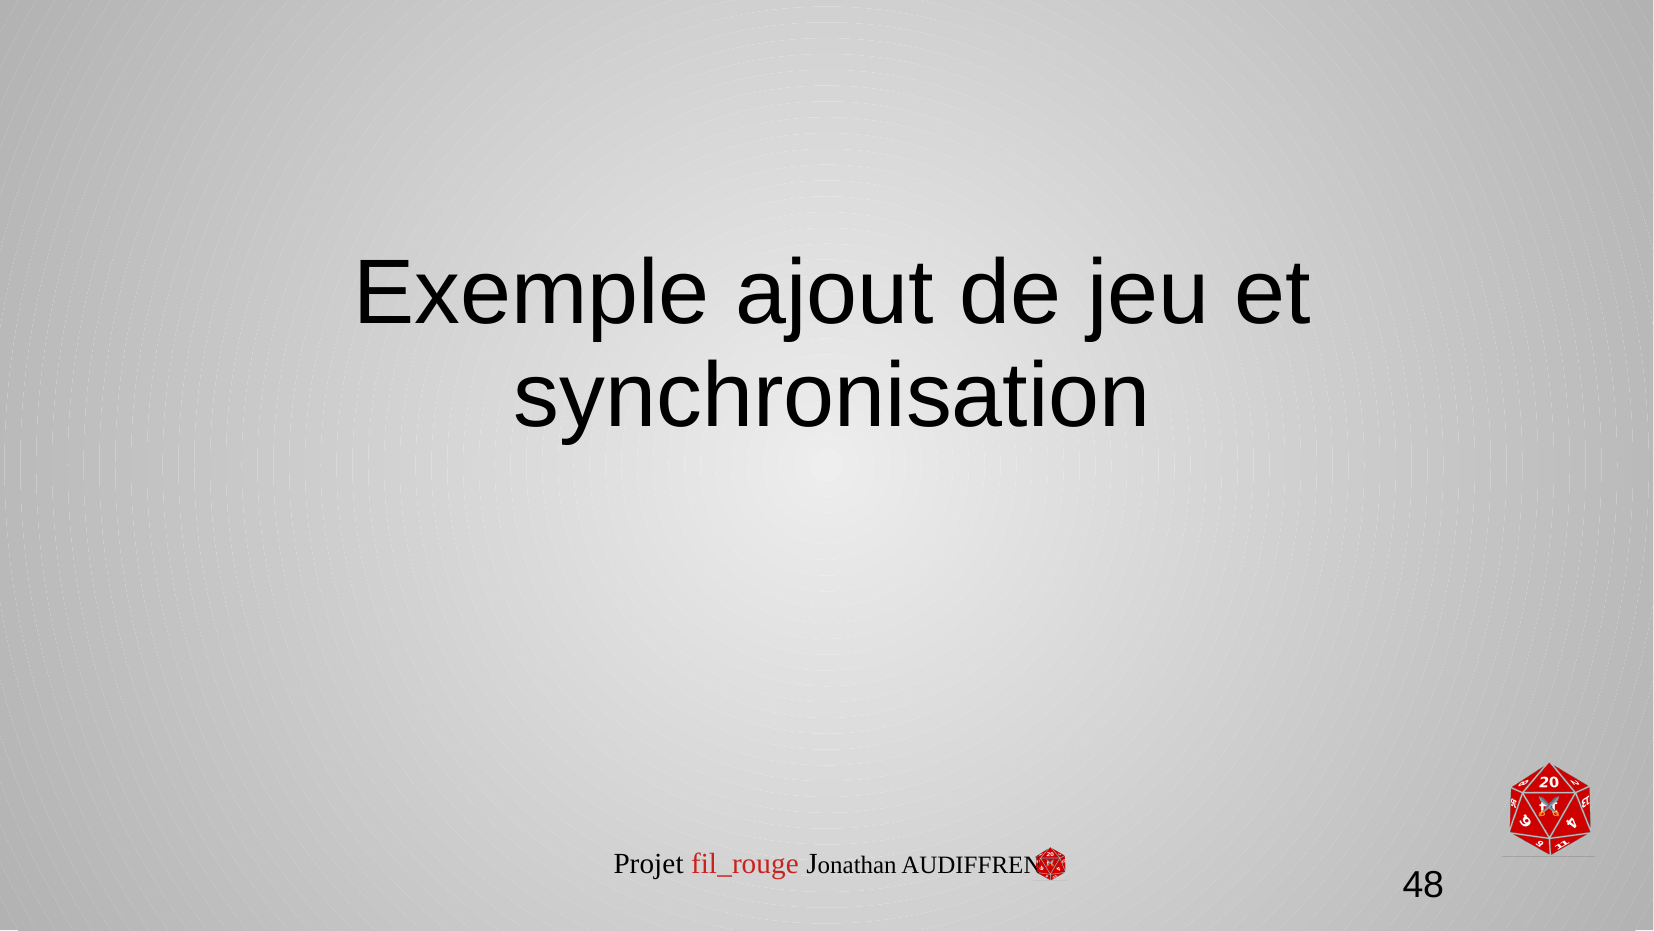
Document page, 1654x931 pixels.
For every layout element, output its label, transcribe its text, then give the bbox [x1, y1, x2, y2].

picture [1502, 762, 1595, 857]
title Exemple ajout de jeu et synchronisation [88, 240, 1577, 446]
picture [1033, 847, 1067, 881]
